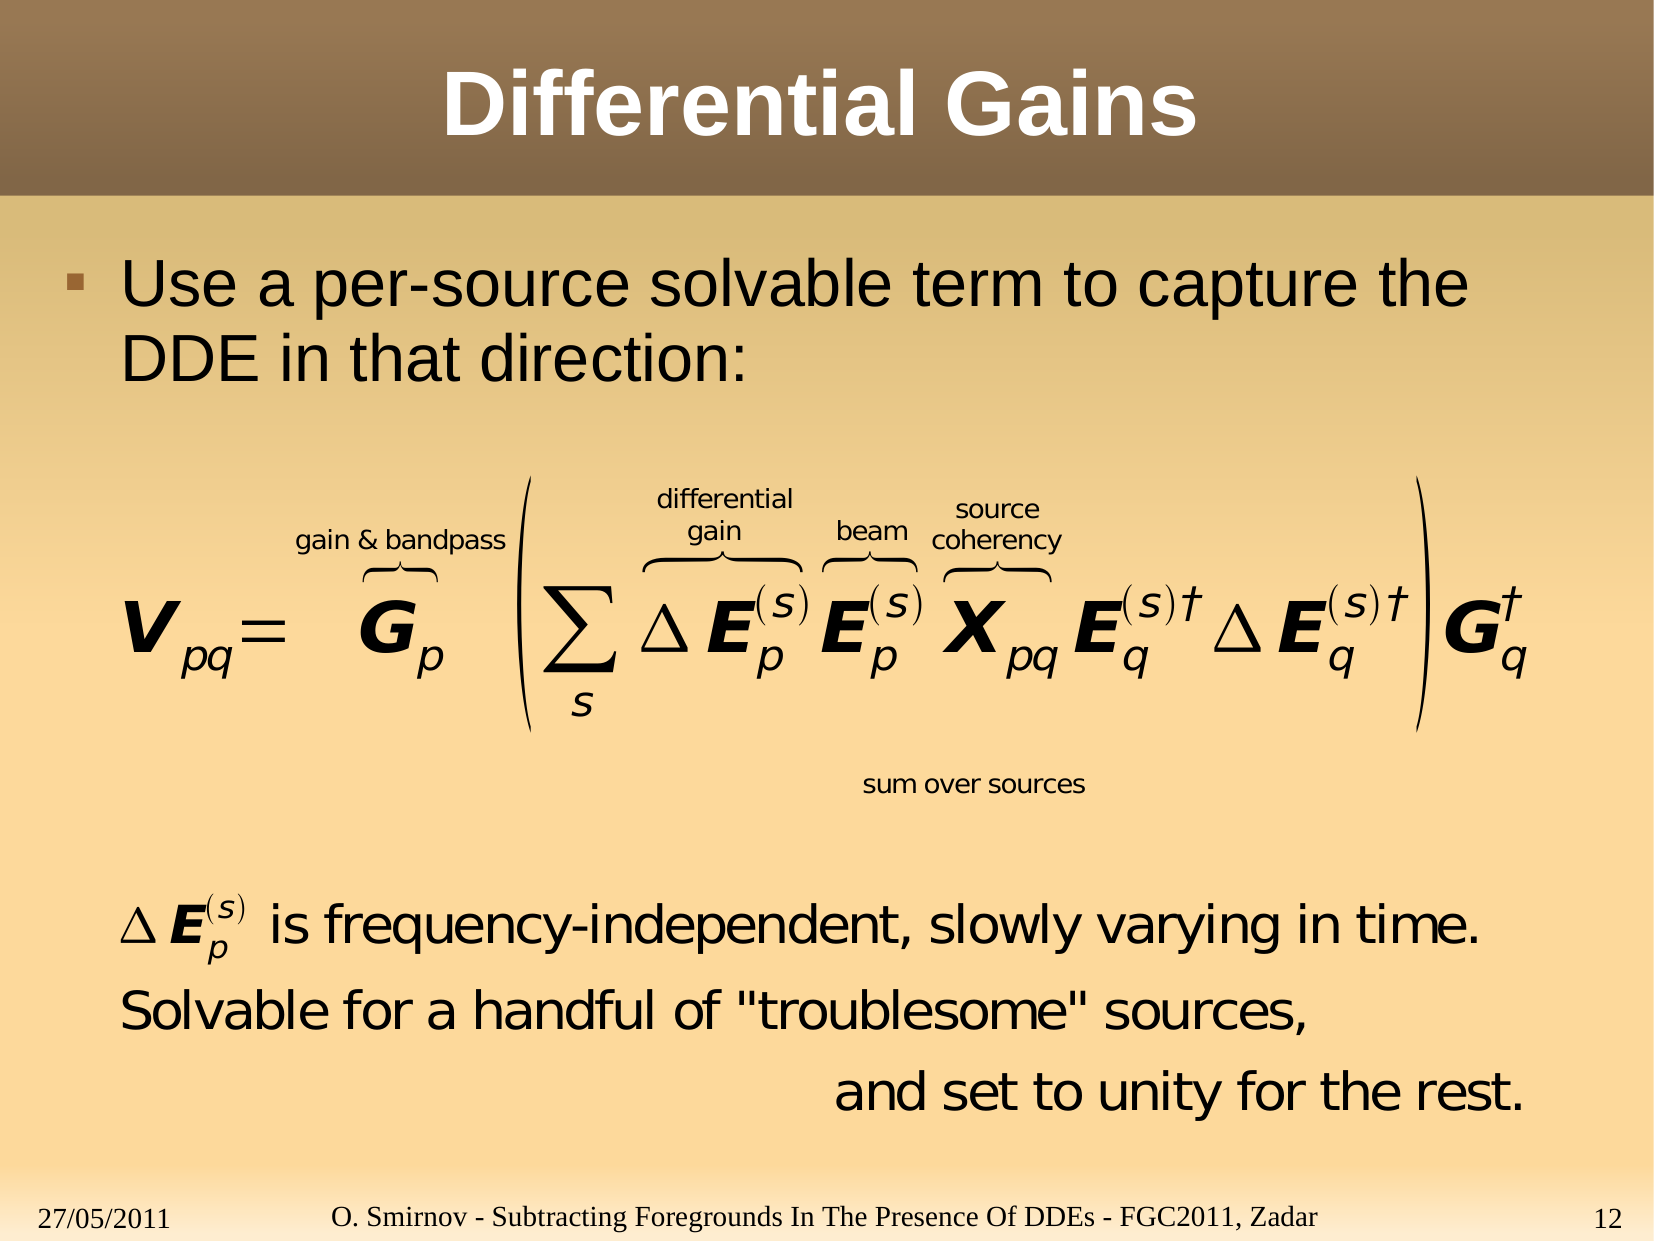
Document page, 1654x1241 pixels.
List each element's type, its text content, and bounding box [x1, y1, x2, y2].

chart [112, 1051, 1533, 1126]
picture [0, 0, 1654, 1241]
list Use a per-source solvable term to capture the DDE in that direction: [49, 246, 1538, 1051]
title Differential Gains [76, 0, 1565, 208]
